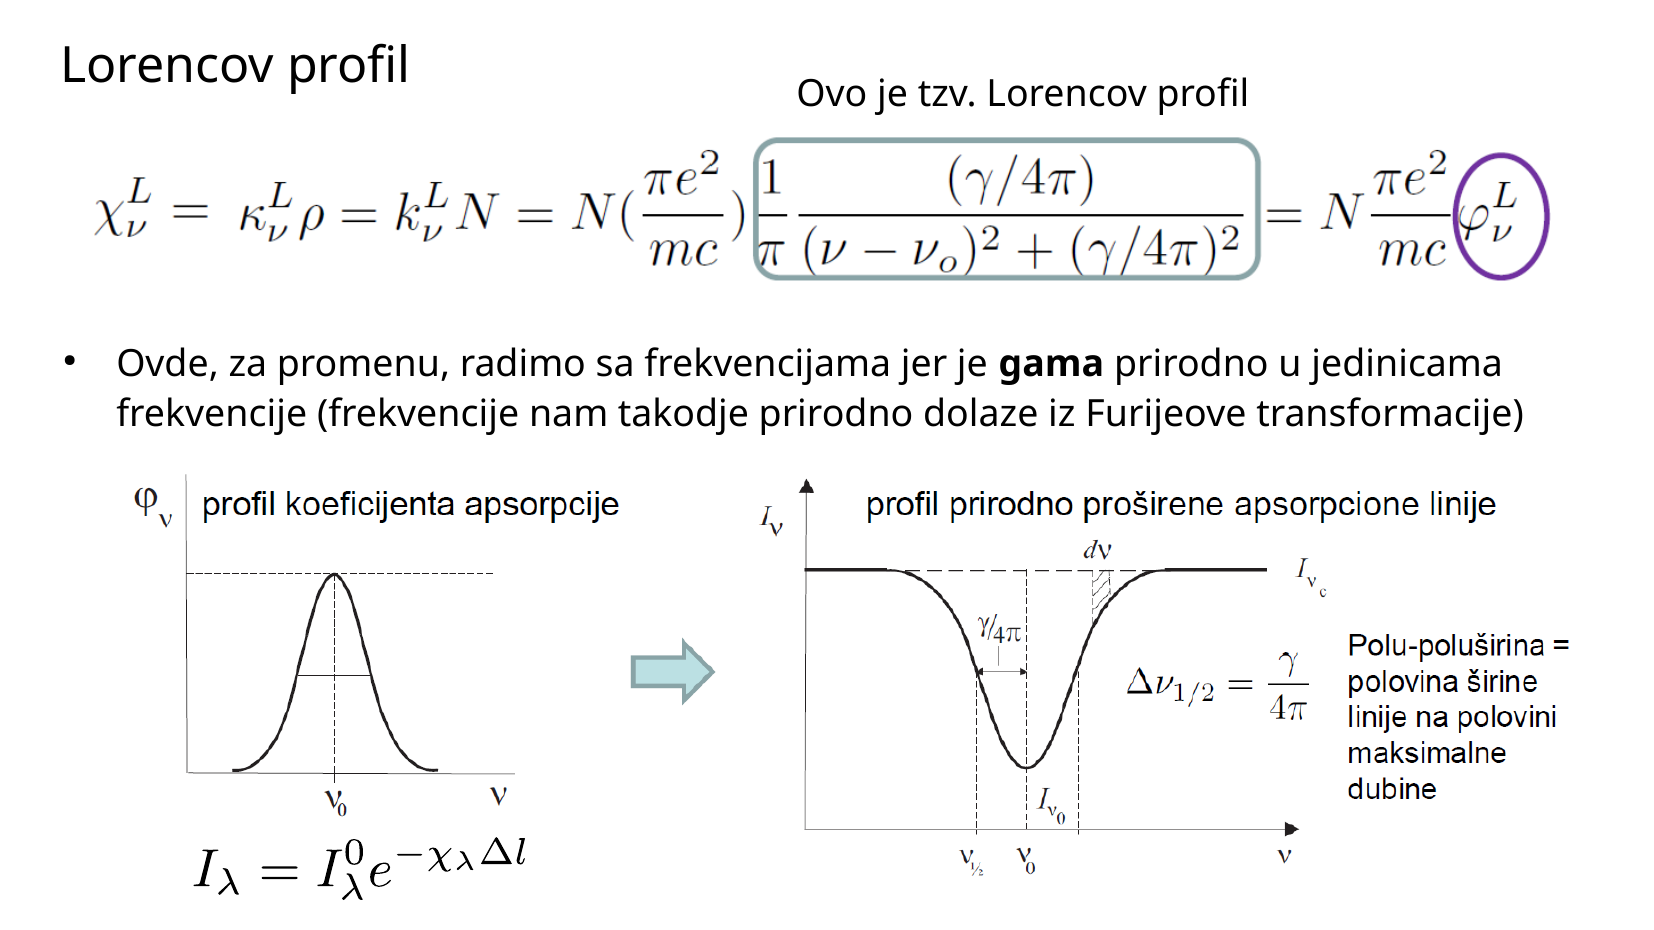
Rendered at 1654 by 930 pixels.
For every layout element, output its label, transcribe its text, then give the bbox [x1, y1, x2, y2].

title Lorencov profil [59, 13, 1648, 113]
picture [76, 118, 1577, 308]
picture [112, 449, 1589, 901]
list Ovde, za promenu, radimo sa frekvencijama jer je gama prirodno u jedinicama frekvencije (frekvencije nam takodje prirodno dolaze iz Furijeove transformacije) [45, 149, 1635, 880]
text_box Ovo je tzv. Lorencov profil [781, 59, 1270, 135]
text_box [187, 825, 750, 901]
